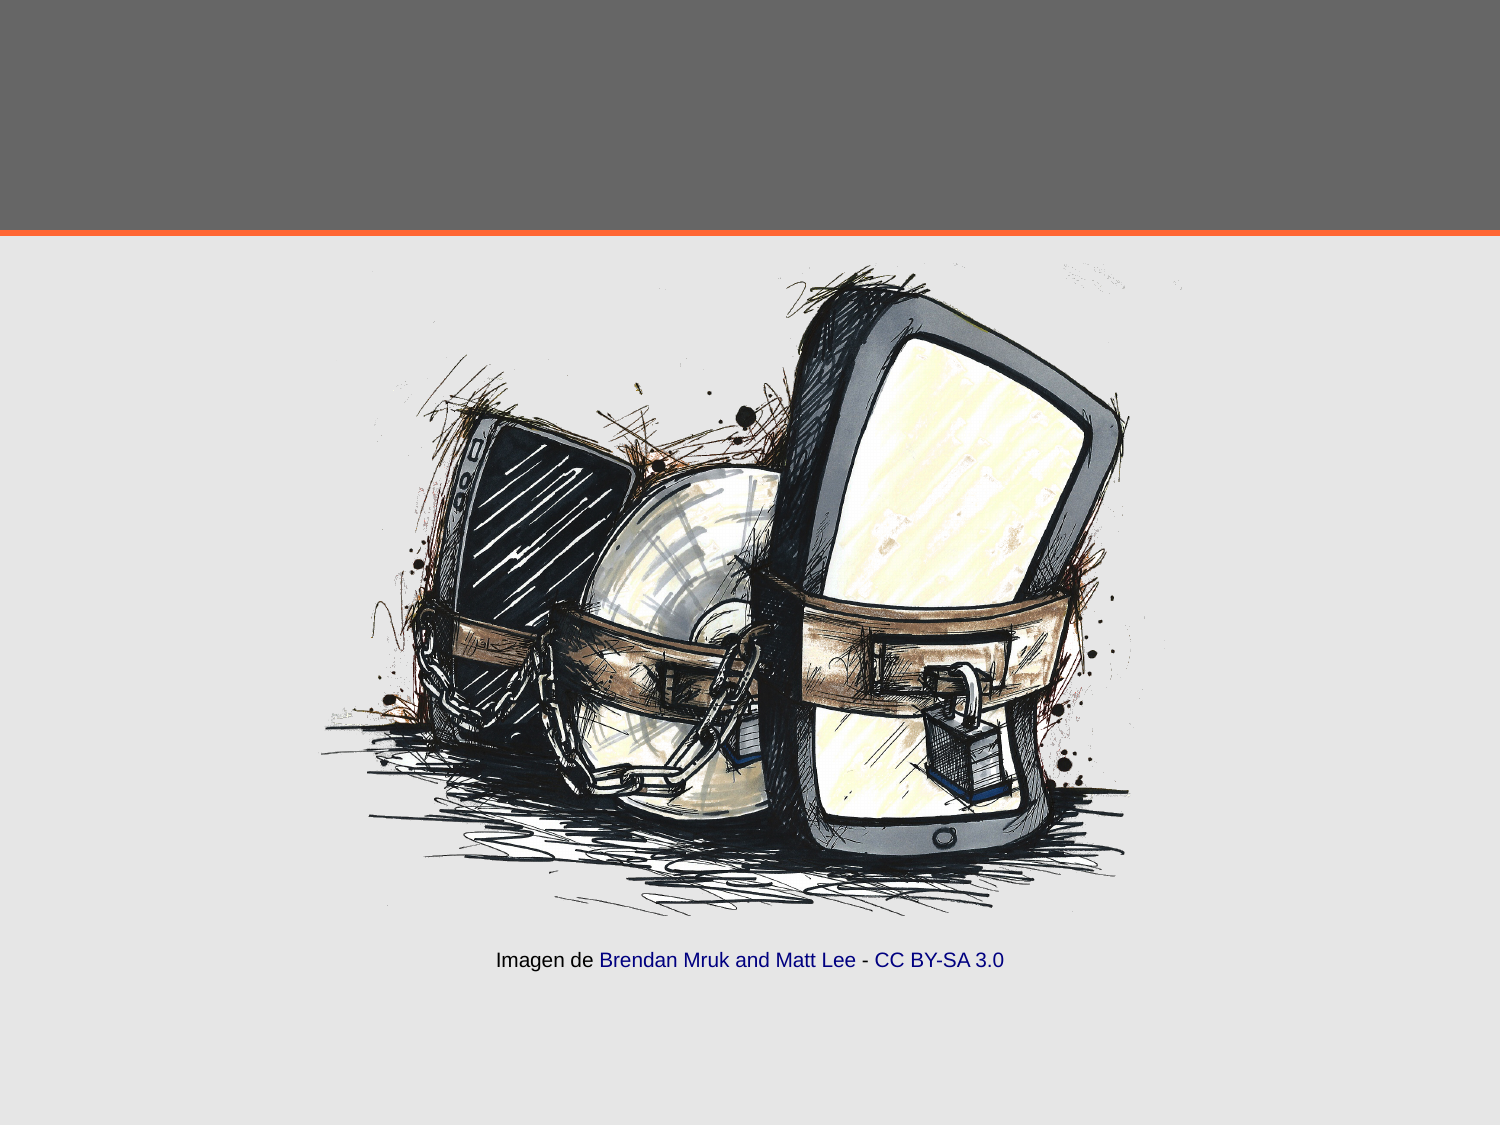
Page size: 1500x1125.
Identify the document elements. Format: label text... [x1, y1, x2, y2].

text_box Imagen de Brendan Mruk and Matt Lee - CC BY-SA 3.0 [448, 941, 1052, 1052]
picture [318, 263, 1182, 916]
